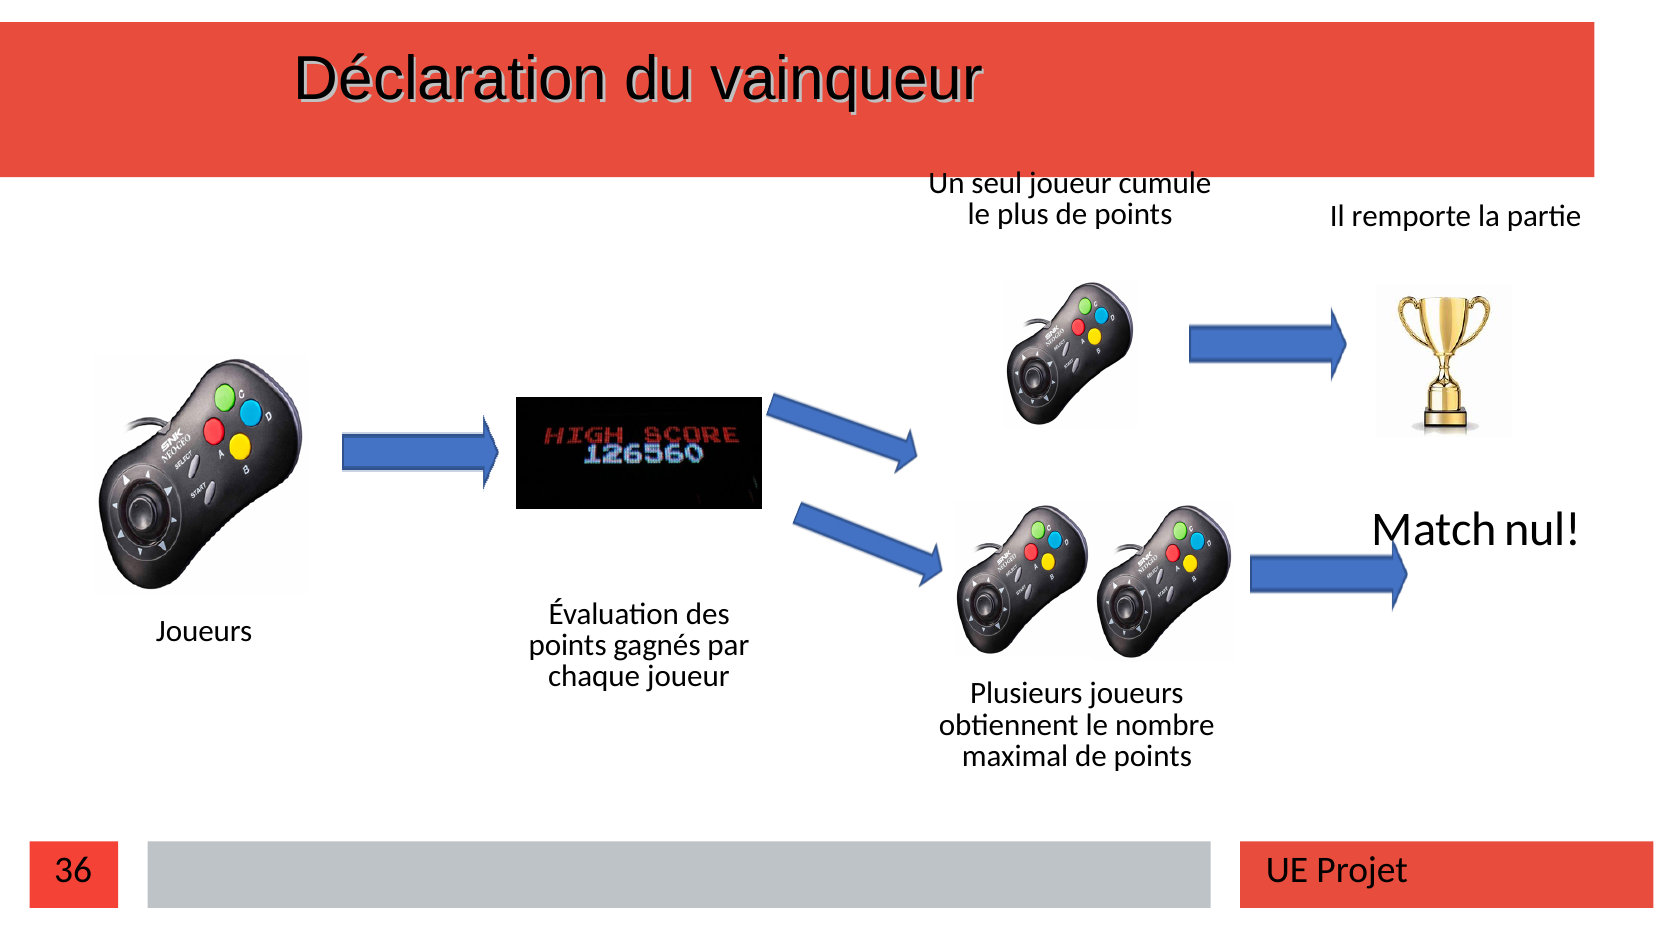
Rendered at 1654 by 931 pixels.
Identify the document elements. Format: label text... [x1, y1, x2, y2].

text_box Un seul joueur cumule le plus de points [913, 162, 1227, 291]
text_box Match nul! [1346, 501, 1607, 686]
text_box Il remporte la partie [1311, 195, 1601, 355]
text_box Plusieurs joueurs obtiennent le nombre maximal de points [897, 673, 1257, 833]
picture [1189, 304, 1347, 383]
picture [1003, 291, 1137, 428]
text_box Joueurs [88, 610, 321, 664]
text_box Déclaration du vainqueur [249, 35, 1029, 167]
text_box UE Projet [1250, 847, 1611, 908]
text_box 36 [34, 847, 113, 909]
picture [1376, 355, 1512, 438]
picture [516, 380, 926, 509]
picture [1093, 502, 1235, 661]
picture [1250, 534, 1346, 614]
picture [953, 502, 1092, 657]
picture [787, 489, 952, 595]
picture [93, 354, 308, 594]
picture [342, 413, 499, 492]
text_box Évaluation des points gagnés par chaque joueur [506, 593, 771, 754]
